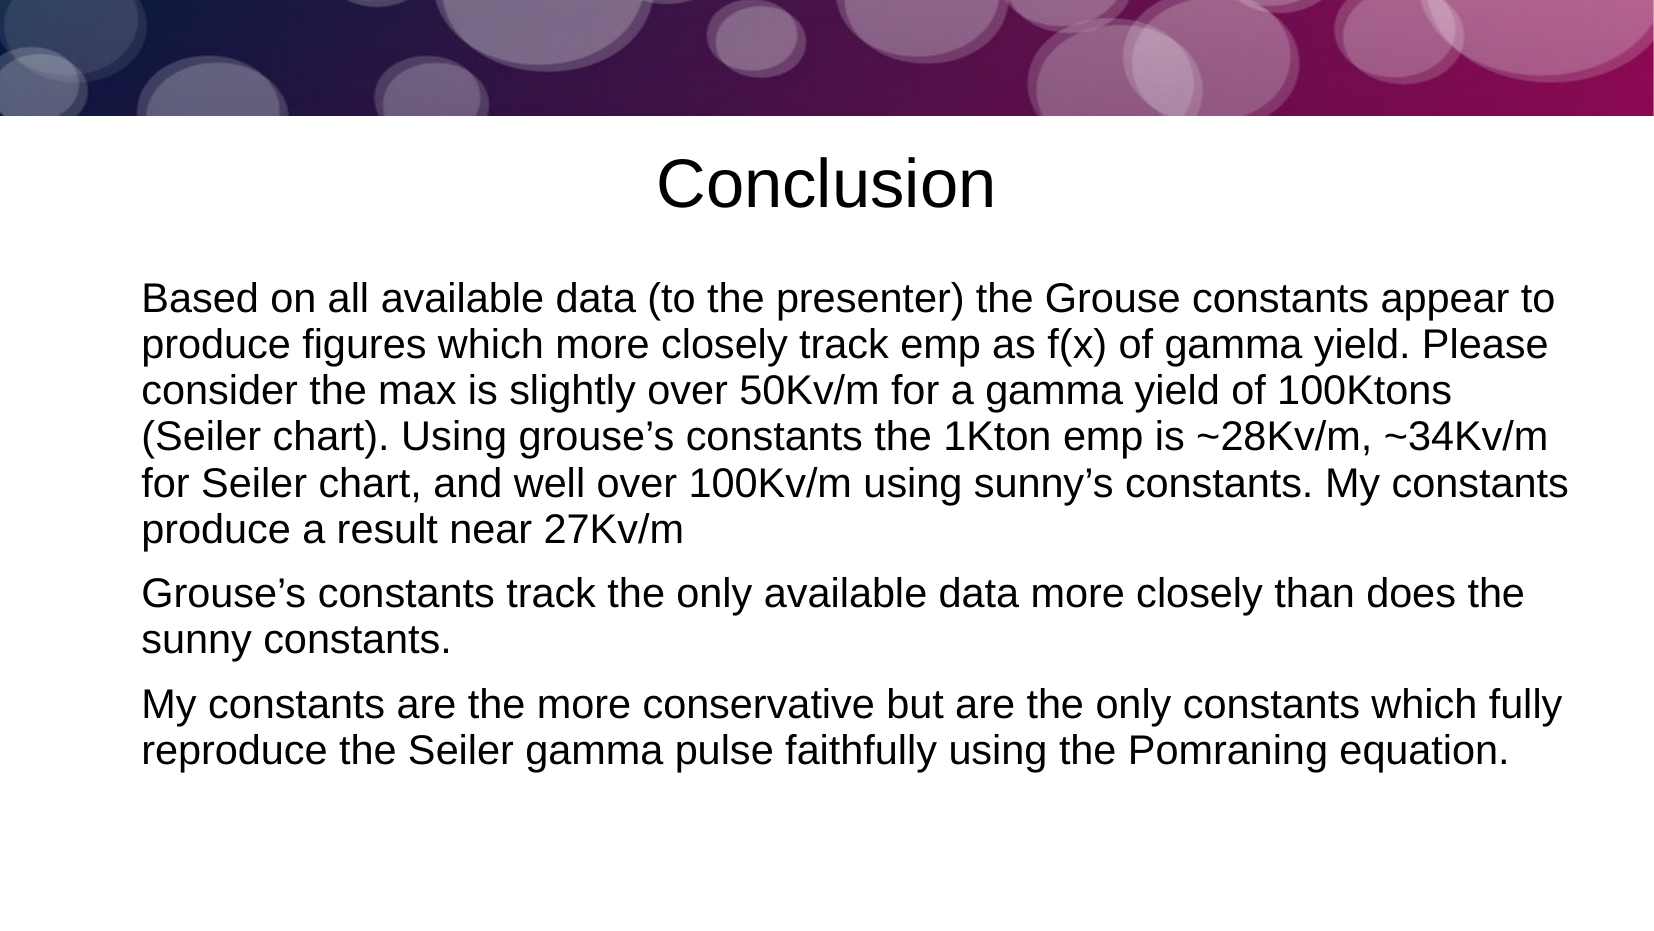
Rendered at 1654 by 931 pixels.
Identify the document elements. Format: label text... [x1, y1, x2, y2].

picture [0, 0, 1654, 116]
list Based on all available data (to the presenter) the Grouse constants appear to produce figures which more closely track emp as f(x) of gamma yield. Please consider the max is slightly over 50Kv/m for a gamma yield of 100Ktons (Seiler chart). Using grouse’s constants the 1Kton emp is ~28Kv/m, ~34Kv/m for Seiler chart, and well over 100Kv/m using sunny’s constants. My constants produce a result near 27Kv/m Grouse’s constants track the only available data more closely than does the sunny constants. My constants are the more conservative but are the only constants which fully reproduce the Seiler gamma pulse faithfully using the Pomraning equation. [82, 274, 1571, 815]
title Conclusion [82, 119, 1571, 249]
